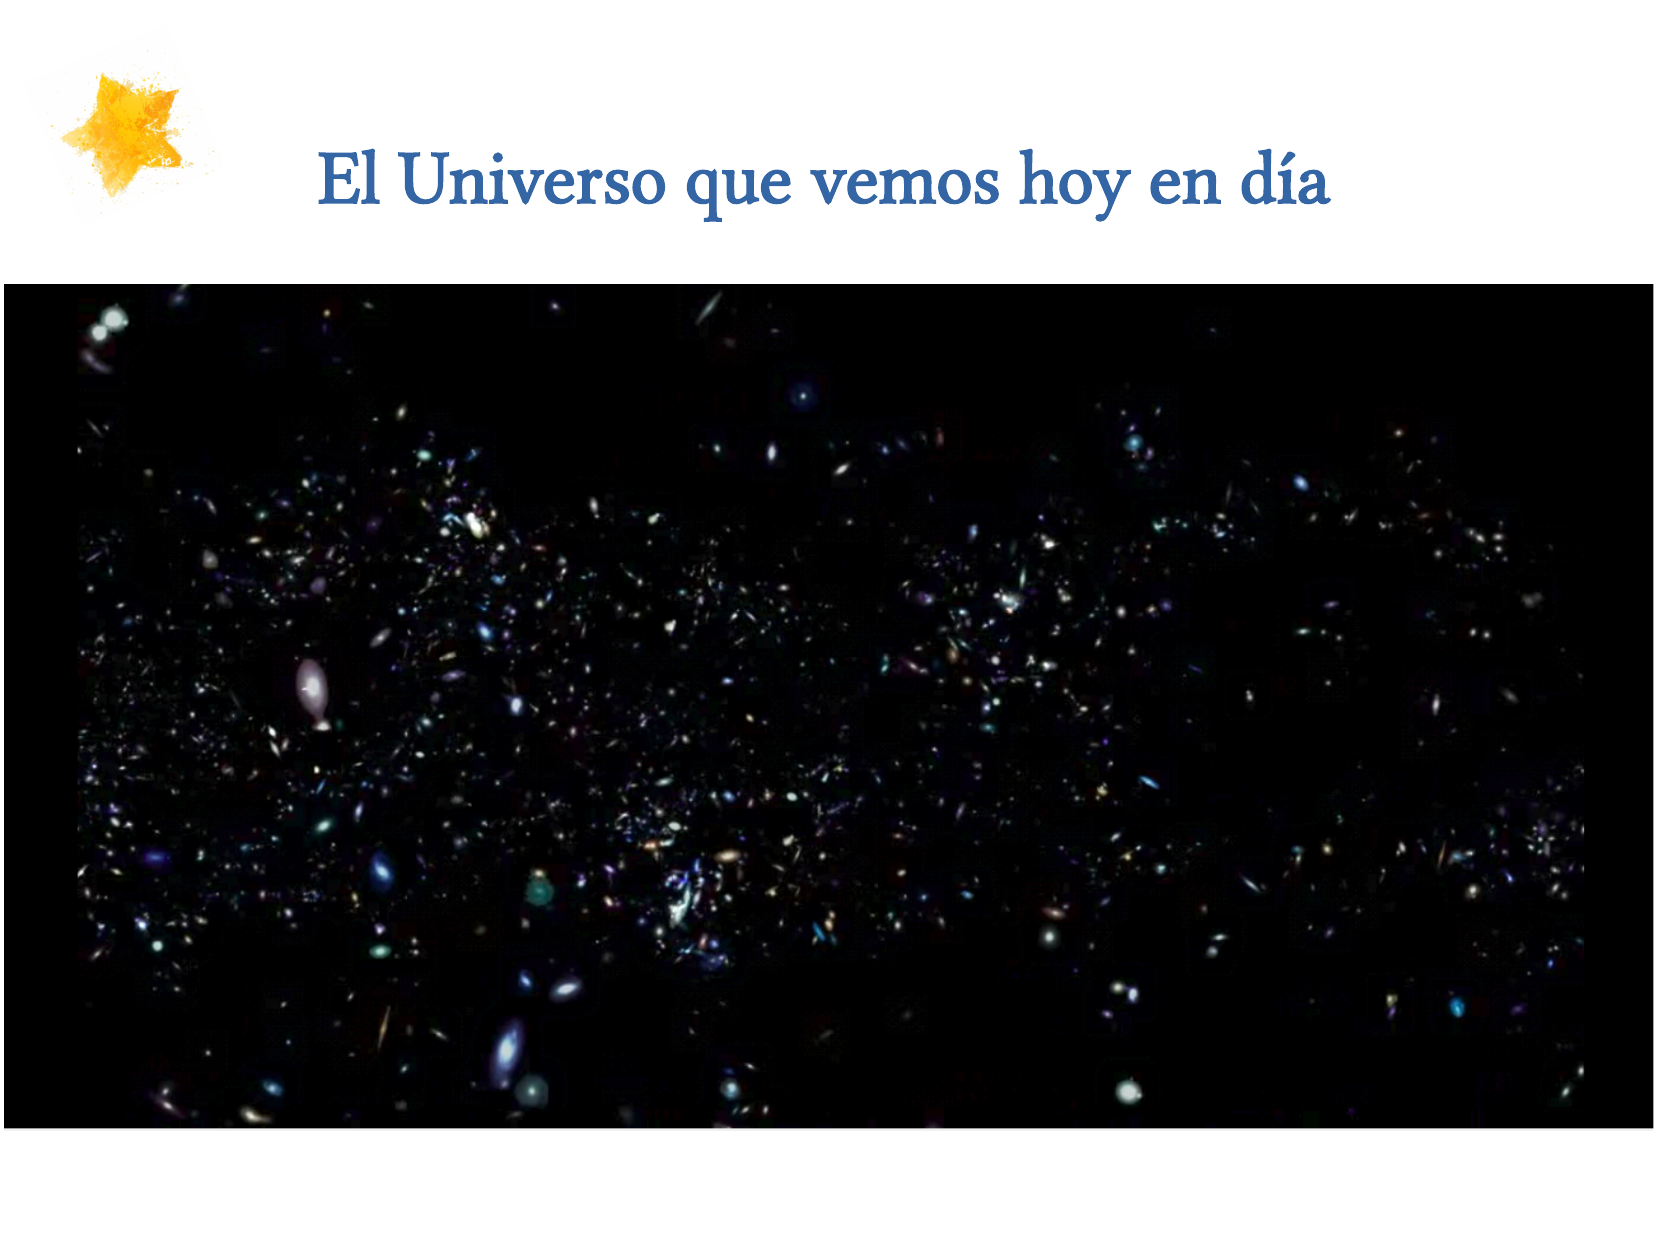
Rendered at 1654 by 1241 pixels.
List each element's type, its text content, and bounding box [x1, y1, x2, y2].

picture [4, 284, 1654, 1131]
title El Universo que vemos hoy en día [58, 103, 1592, 253]
picture [23, 24, 225, 226]
